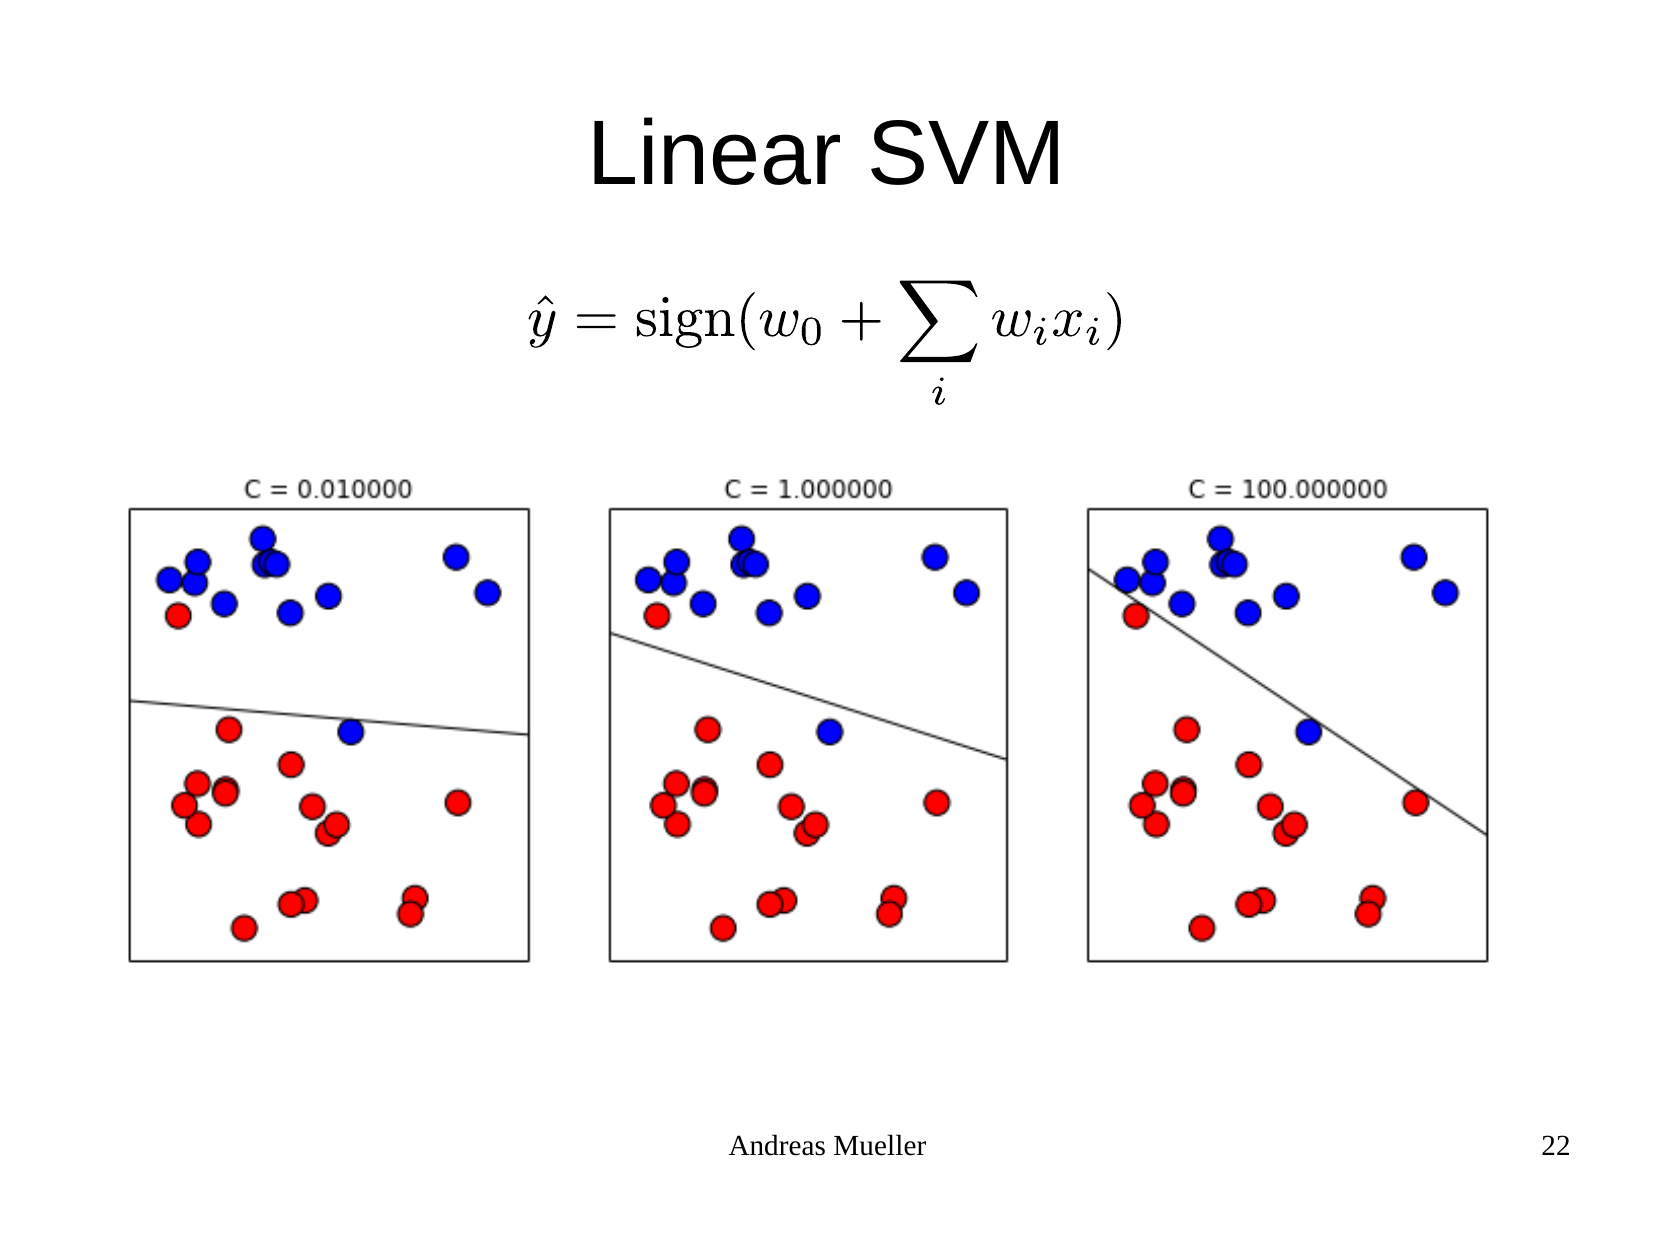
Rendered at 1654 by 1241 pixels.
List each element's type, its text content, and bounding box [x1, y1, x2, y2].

title Linear SVM [82, 49, 1571, 257]
picture [115, 464, 1501, 976]
text_box [526, 274, 1127, 406]
